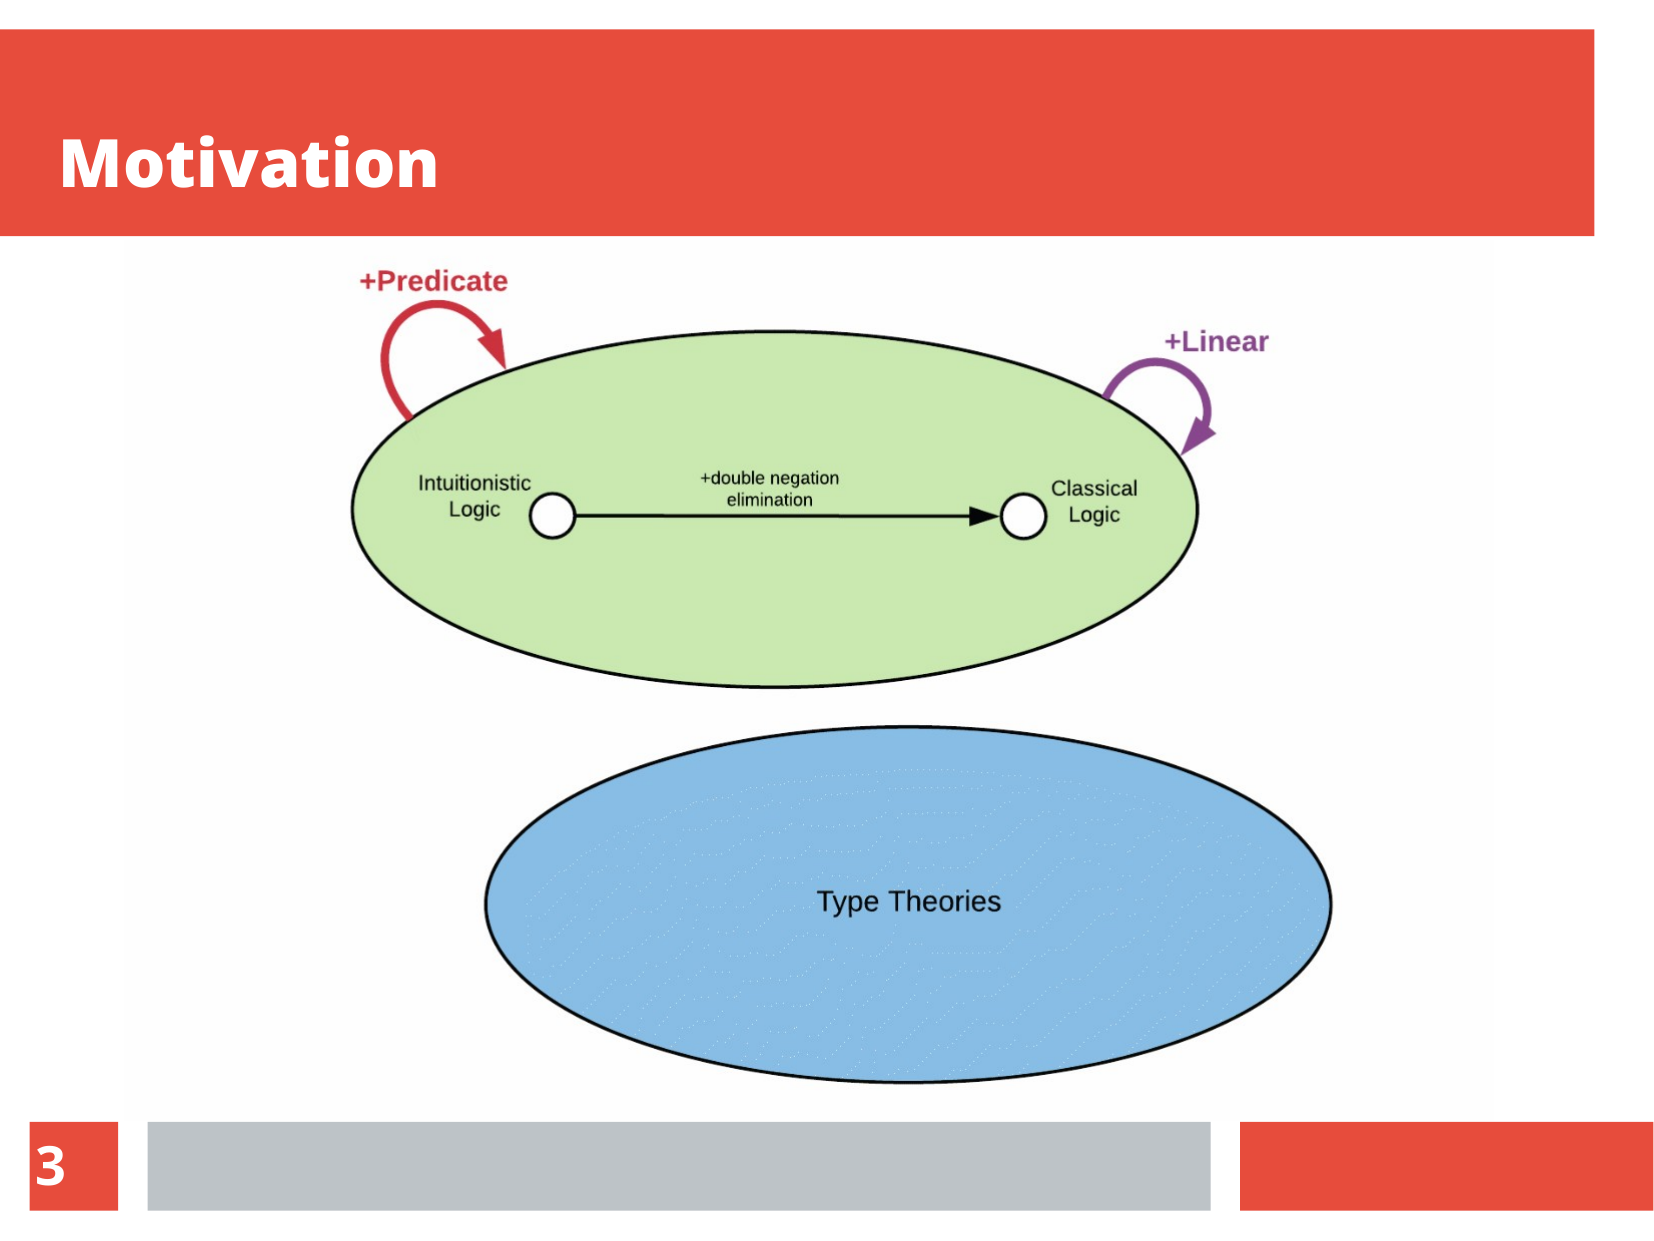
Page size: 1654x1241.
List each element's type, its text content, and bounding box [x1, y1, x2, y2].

picture [124, 240, 1494, 1121]
title Motivation [59, 58, 1595, 207]
text_box 3 [20, 1119, 254, 1210]
